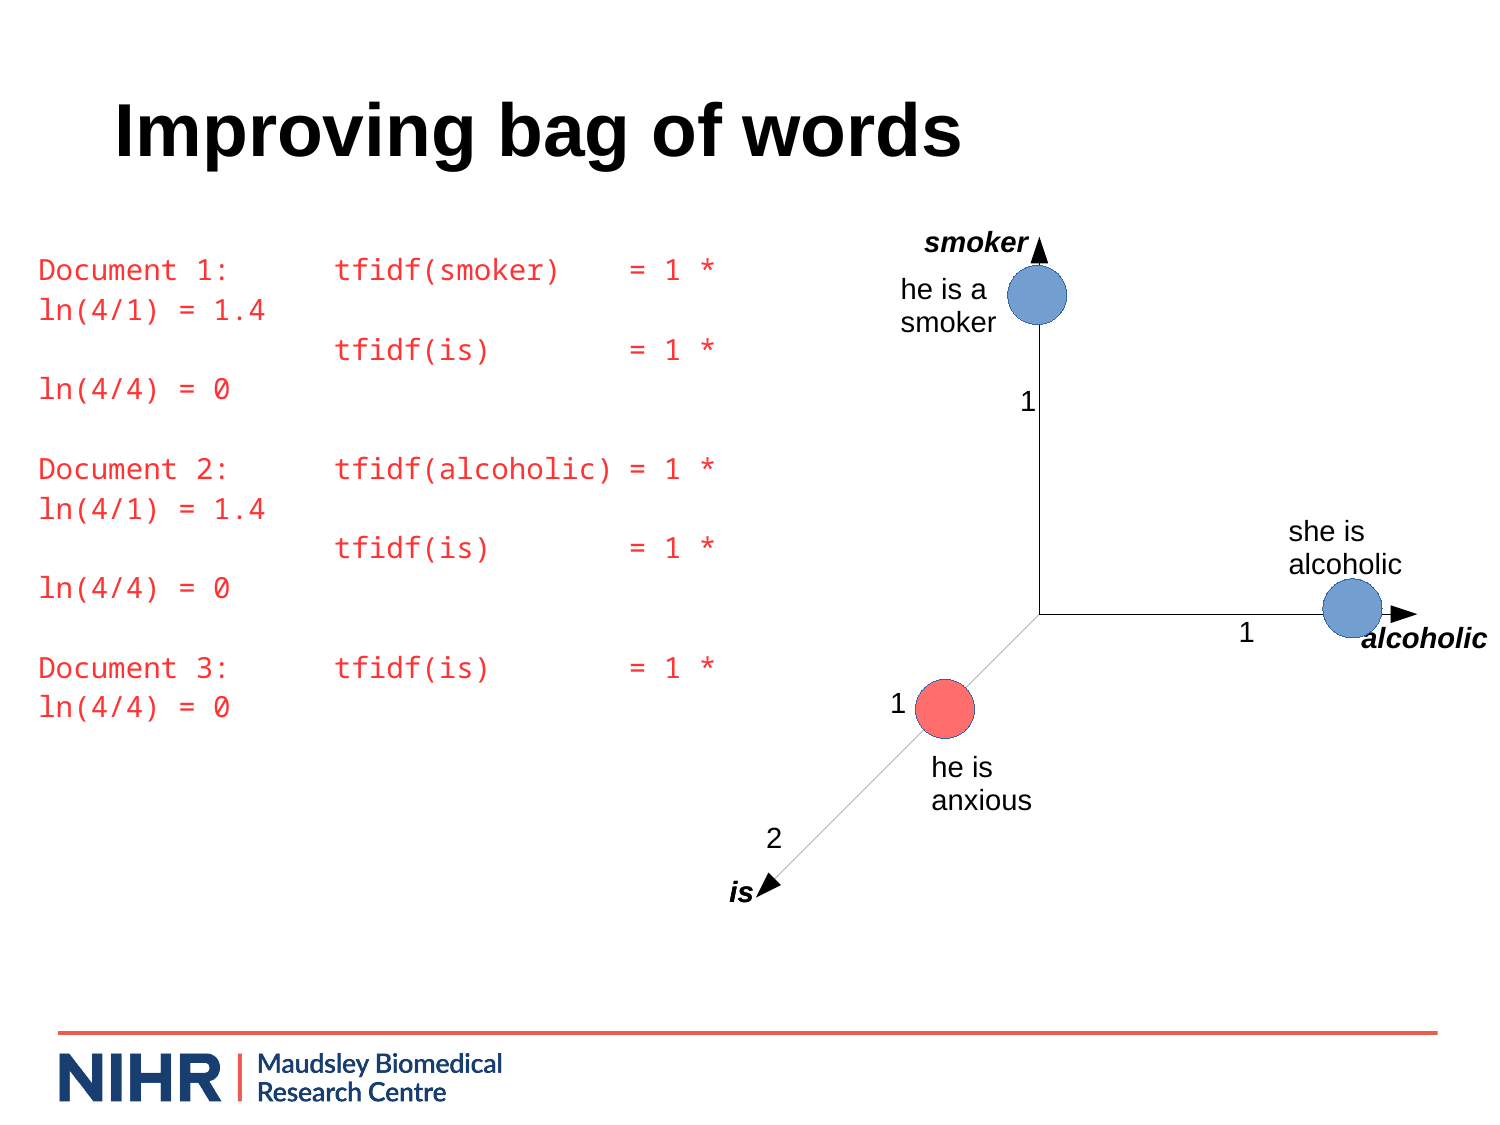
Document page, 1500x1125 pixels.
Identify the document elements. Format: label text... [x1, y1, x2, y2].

text_box alcoholic [1346, 614, 1500, 662]
text_box is [714, 868, 769, 916]
text_box 1 [875, 679, 922, 727]
text_box 1 [1005, 377, 1052, 426]
text_box smoker [909, 218, 1044, 267]
picture [29, 1018, 531, 1125]
text_box Document 1: tfidf(smoker) = 1 * ln(4/1) = 1.4 tfidf(is) = 1 * ln(4/4) = 0 Document 2: tfidf(alcoholic) = 1 * ln(4/1) = 1.4 tfidf(is) = 1 * ln(4/4) = 0 Document 3: tfidf(is) = 1 * ln(4/4) = 0 [23, 242, 798, 661]
text_box Improving bag of words [100, 84, 1105, 180]
text_box [1322, 589, 1383, 638]
text_box he is anxious [916, 744, 1048, 825]
text_box [921, 679, 975, 739]
text_box 1 [1223, 608, 1270, 656]
text_box 2 [751, 814, 798, 863]
text_box he is a smoker [885, 265, 1012, 346]
text_box she is alcoholic [1273, 507, 1418, 589]
text_box [1012, 265, 1067, 325]
